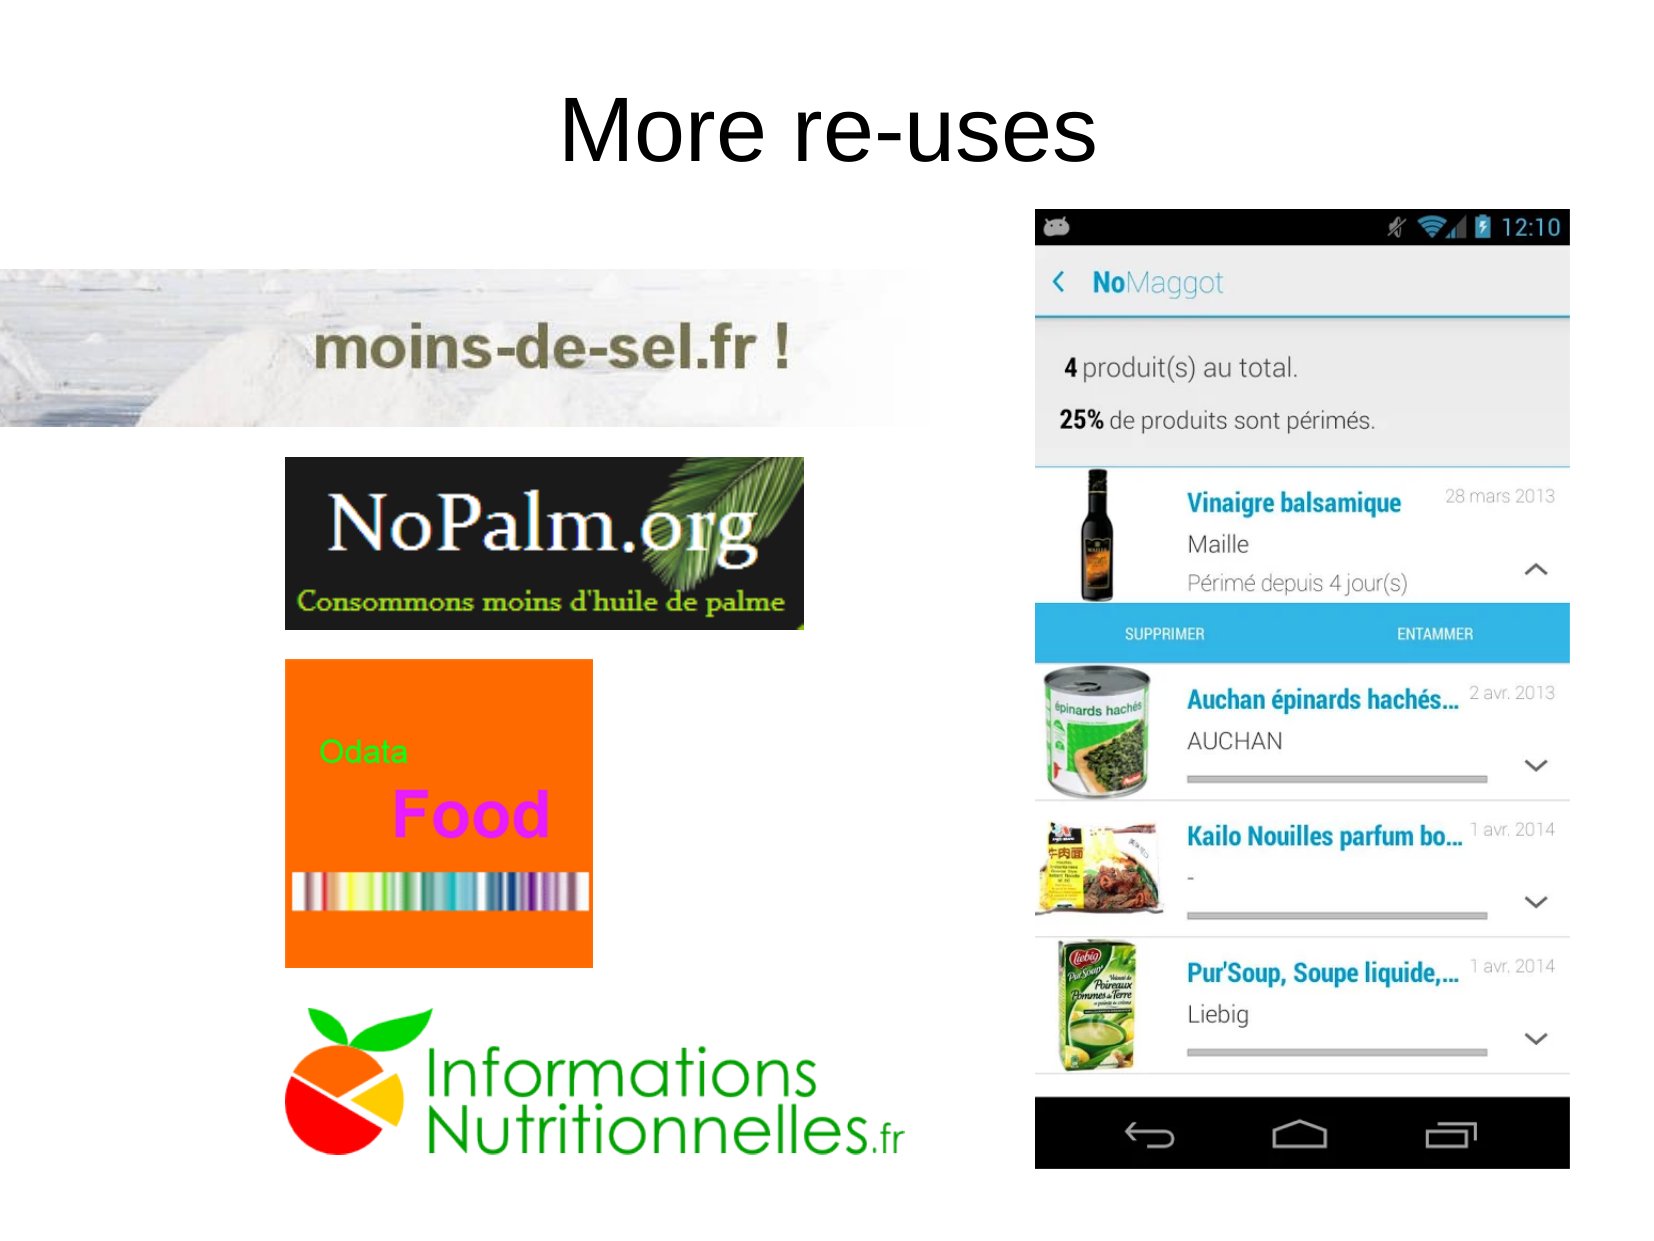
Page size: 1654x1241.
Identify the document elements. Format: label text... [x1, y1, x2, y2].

picture [1035, 211, 1571, 1170]
picture [285, 659, 593, 968]
picture [285, 457, 804, 631]
title More re-uses [82, 49, 1576, 211]
picture [285, 1008, 905, 1156]
picture [0, 269, 931, 427]
